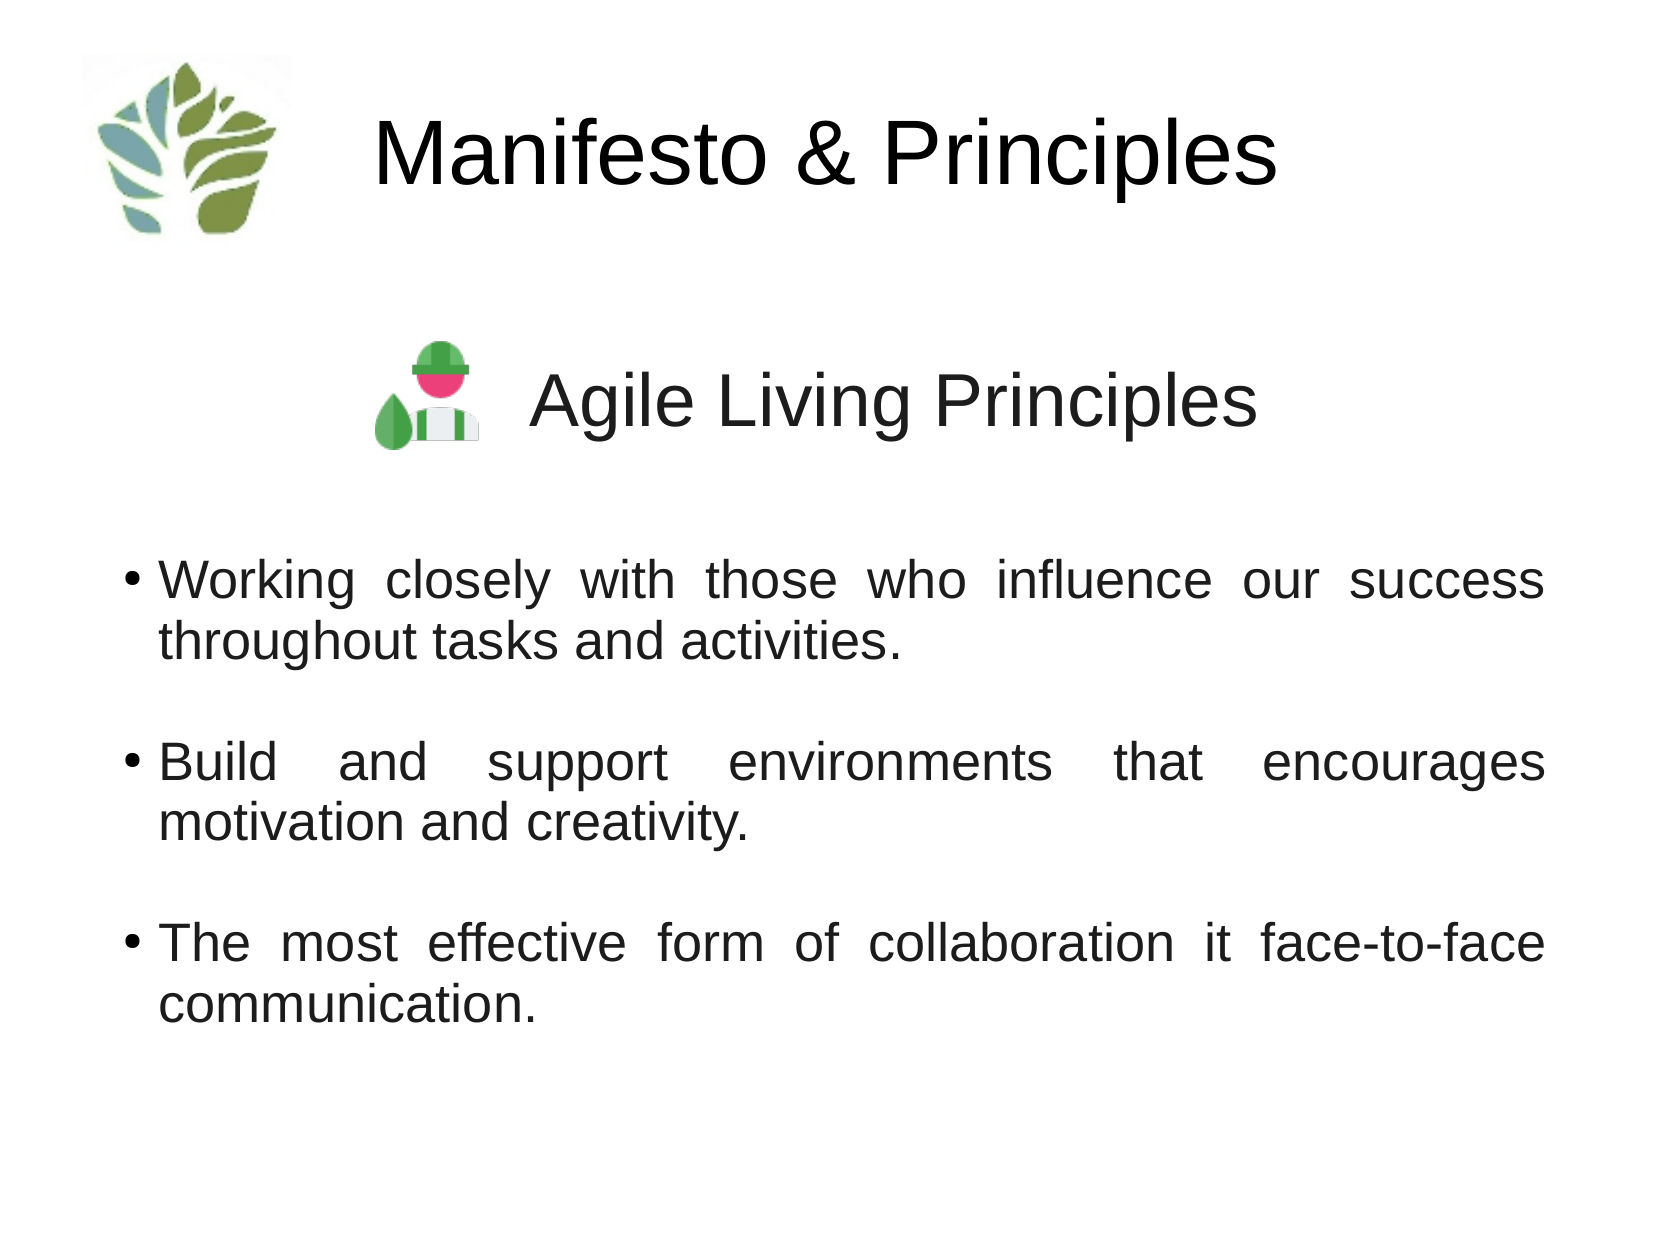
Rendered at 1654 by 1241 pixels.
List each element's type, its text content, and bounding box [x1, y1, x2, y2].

text_box Agile Living Principles [499, 351, 1291, 451]
title Manifesto & Principles [291, 49, 1571, 257]
picture [82, 49, 291, 258]
text_box Working closely with those who influence our success throughout tasks and activities. Build and support environments that encourages motivation and creativity. The most effective form of collaboration it face-to-face communication. [108, 542, 1564, 1093]
picture [375, 337, 488, 451]
